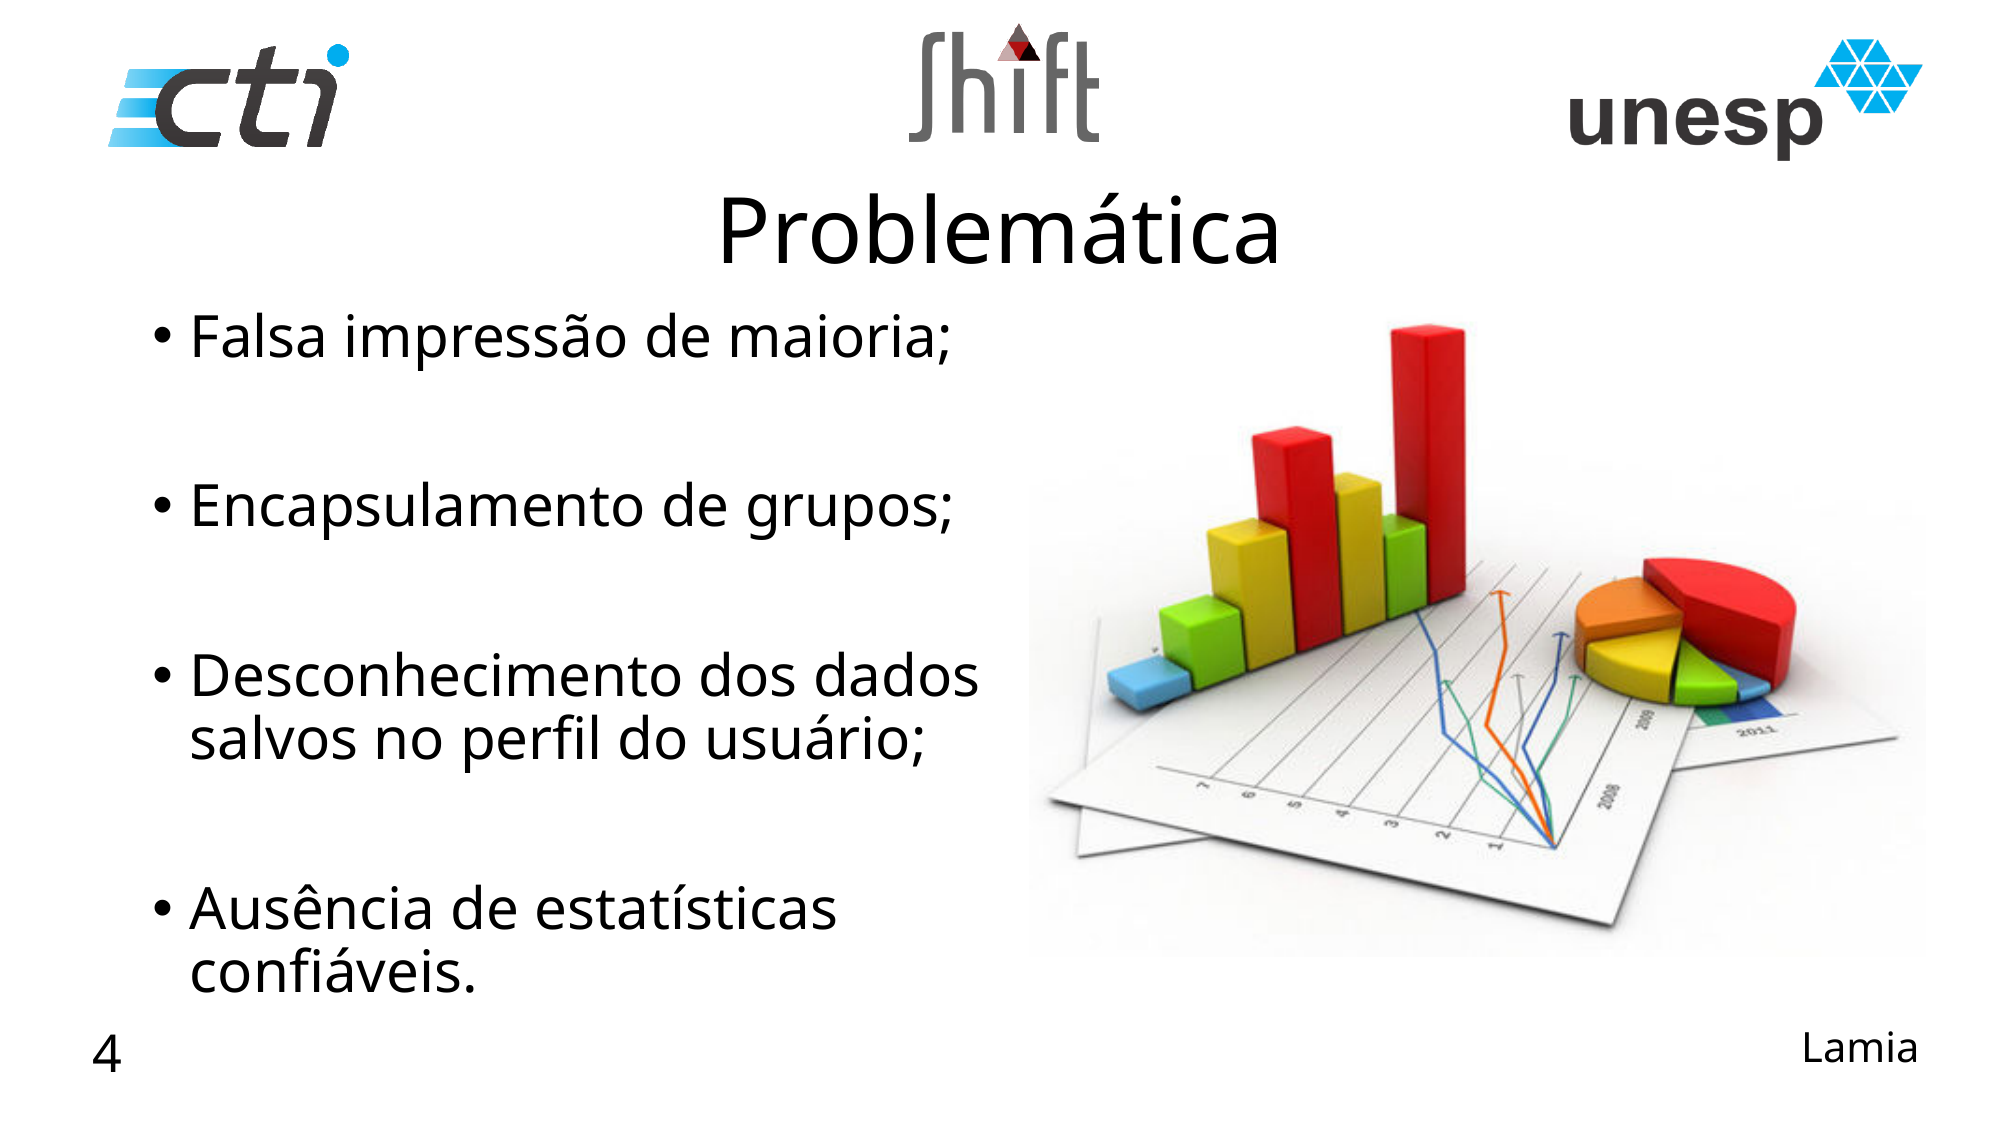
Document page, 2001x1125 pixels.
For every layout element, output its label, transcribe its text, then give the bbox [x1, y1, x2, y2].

list Falsa impressão de maioria; Encapsulamento de grupos; Desconhecimento dos dados salvos no perfil do usuário; Ausência de estatísticas confiáveis. [137, 343, 1123, 1014]
picture [108, 44, 349, 125]
picture [1570, 39, 1923, 125]
text_box Problemática [0, 125, 2000, 343]
text_box Lamia [1786, 1012, 1935, 1078]
picture [1029, 343, 1926, 957]
text_box 4 [77, 1012, 136, 1091]
picture [909, 20, 1099, 142]
